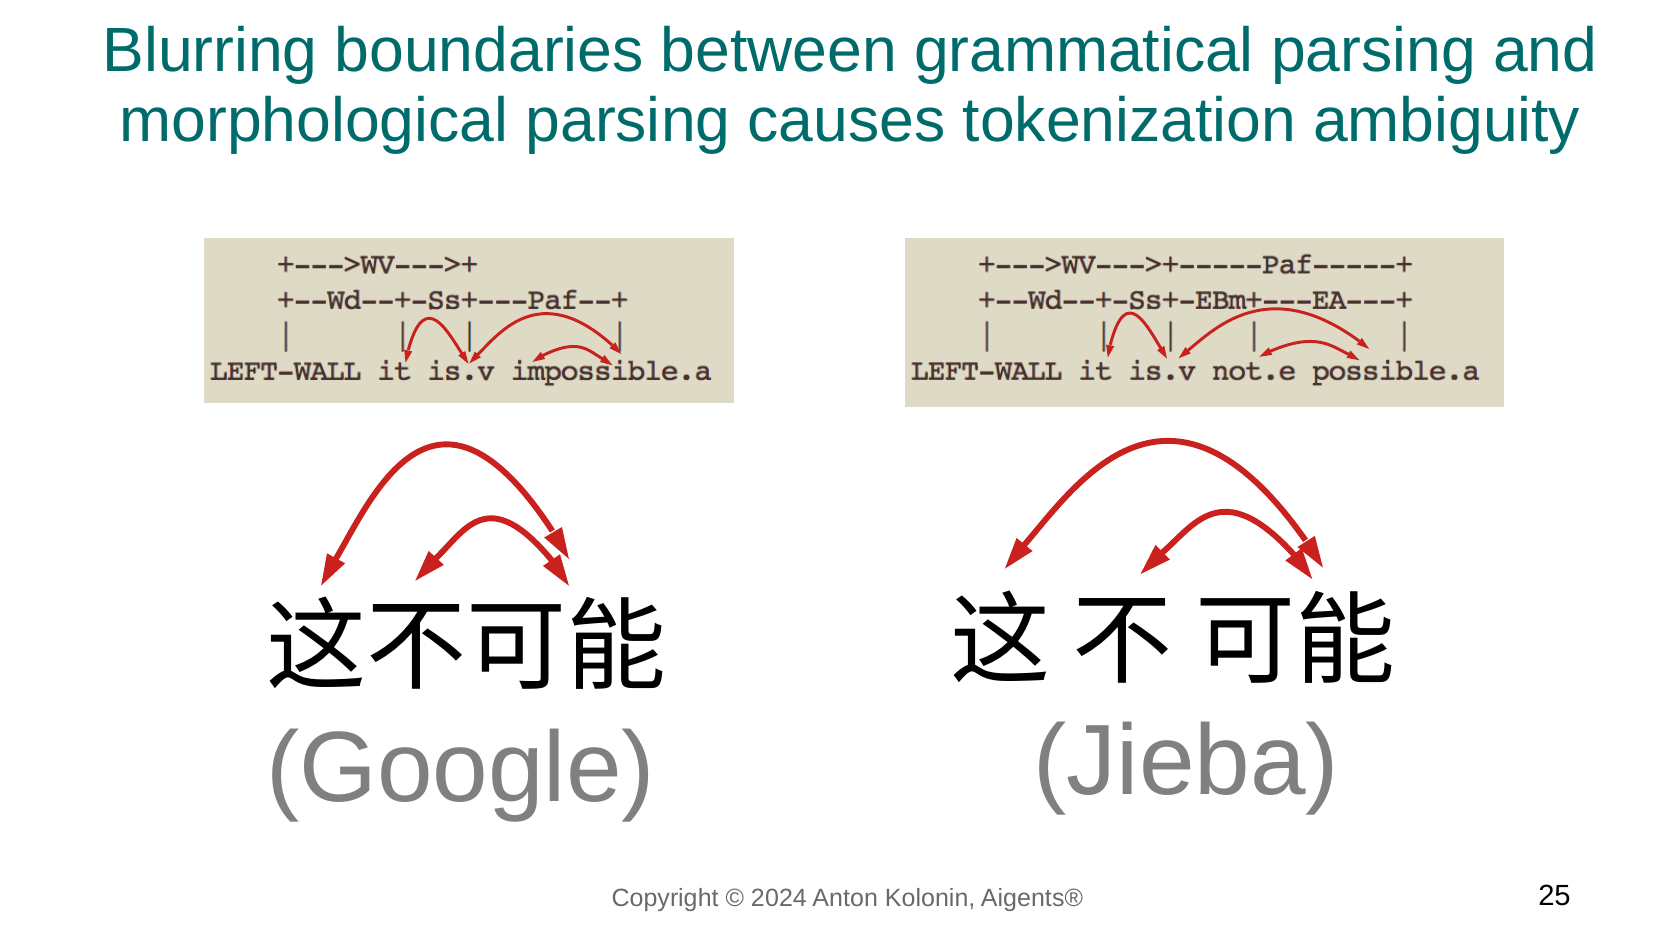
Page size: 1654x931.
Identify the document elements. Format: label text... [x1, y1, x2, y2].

text_box 这 不 可能 (Jieba) [935, 551, 1432, 819]
text_box Blurring boundaries between grammatical parsing and morphological parsing causes tokenization ambiguity [0, 16, 1653, 153]
picture [905, 238, 1504, 407]
picture [204, 238, 734, 403]
text_box 这不可能 (Google) [251, 558, 682, 826]
